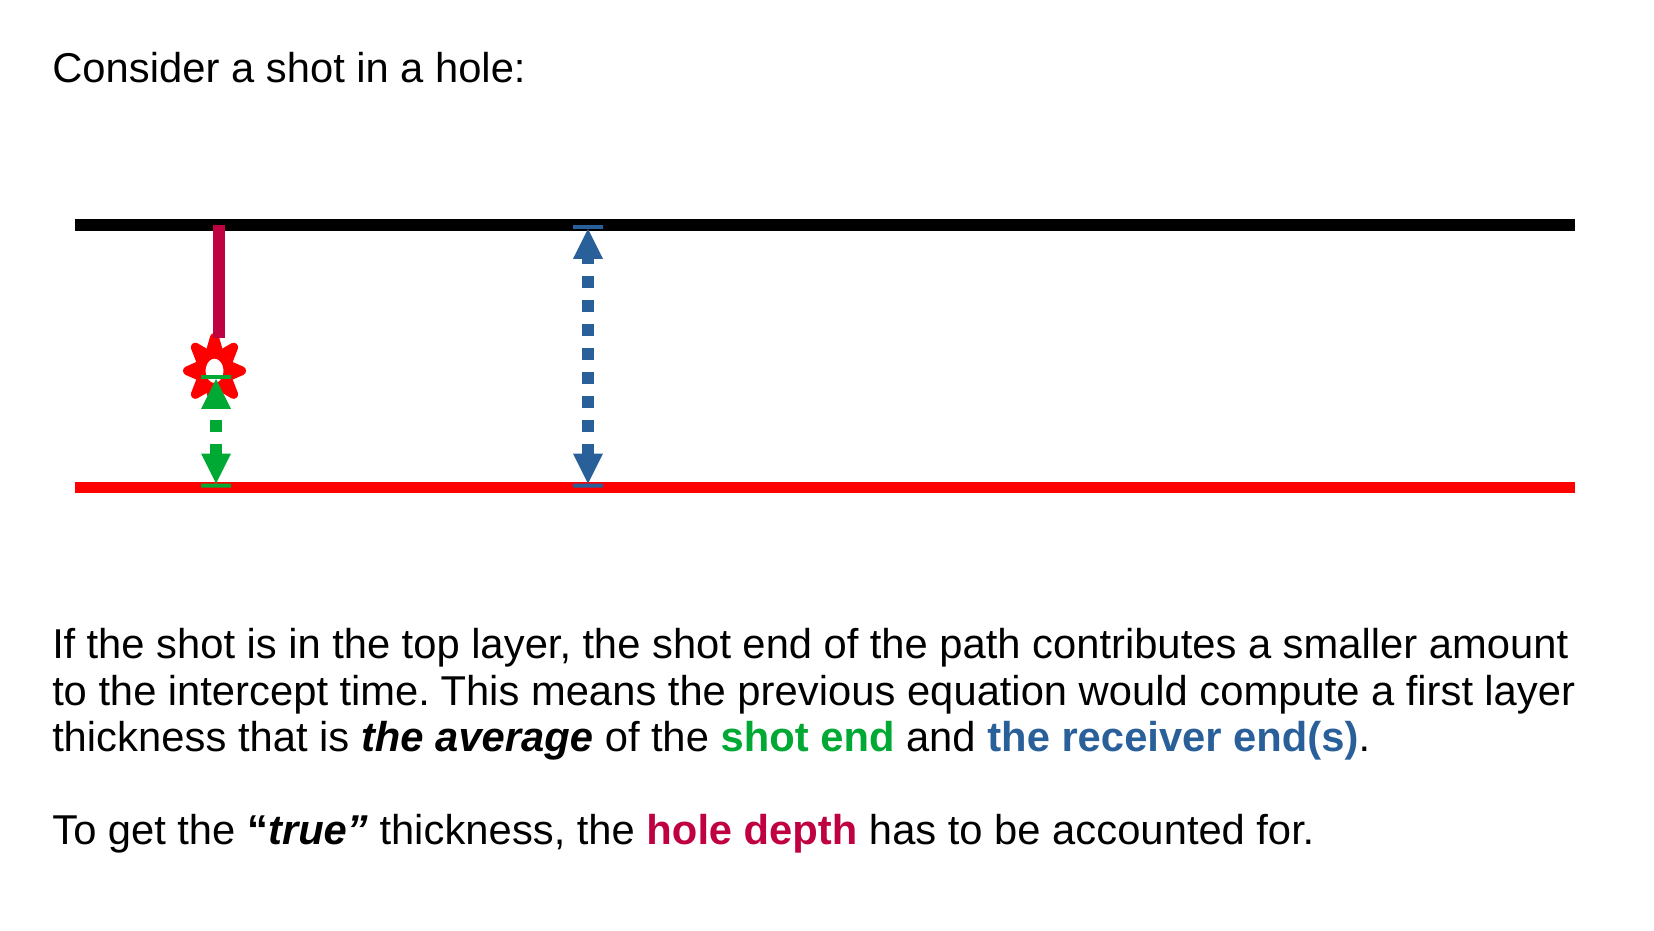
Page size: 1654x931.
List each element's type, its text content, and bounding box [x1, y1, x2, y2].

text_box [201, 354, 229, 375]
text_box [187, 365, 199, 376]
text_box [195, 381, 206, 395]
text_box [223, 347, 234, 361]
text_box [202, 379, 215, 387]
text_box [195, 347, 206, 361]
text_box Consider a shot in a hole: [37, 37, 1651, 109]
text_box [210, 338, 219, 351]
text_box If the shot is in the top layer, the shot end of the path contributes a smaller amount to the intercept time. This means the previous equation would compute a first layer thickness that is the average of the shot end and the receiver end(s). To get the “true” thickness, the hole depth has to be accounted for. [37, 525, 1613, 931]
text_box [230, 365, 242, 375]
text_box [223, 381, 234, 395]
text_box [217, 379, 227, 386]
